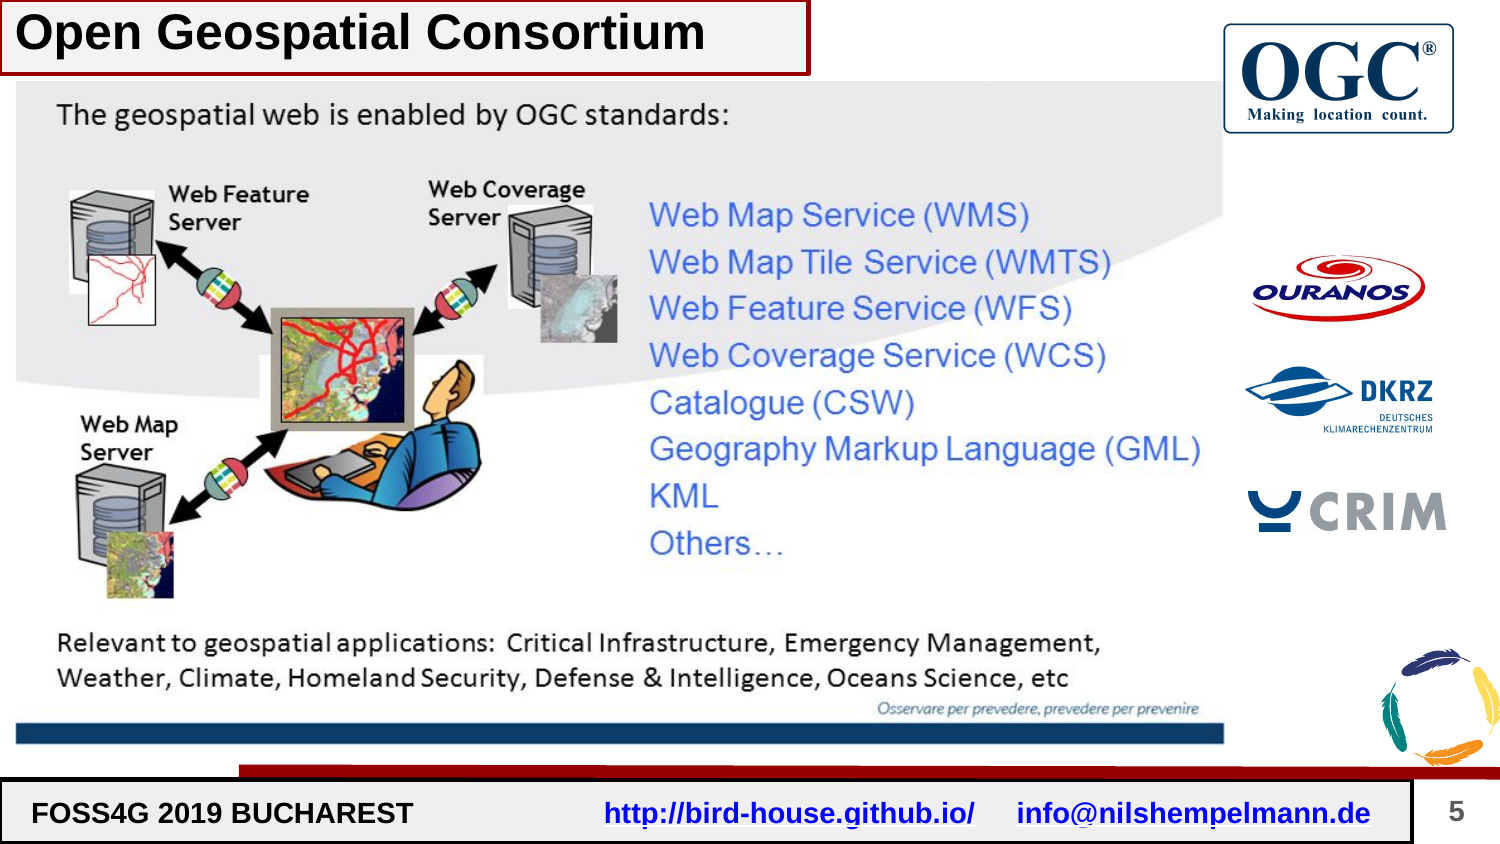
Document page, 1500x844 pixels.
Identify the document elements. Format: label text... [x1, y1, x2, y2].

picture [15, 16, 1462, 763]
text_box Open Geospatial Consortium [0, 0, 809, 75]
picture [1381, 648, 1500, 767]
text_box <number> [1389, 777, 1480, 842]
